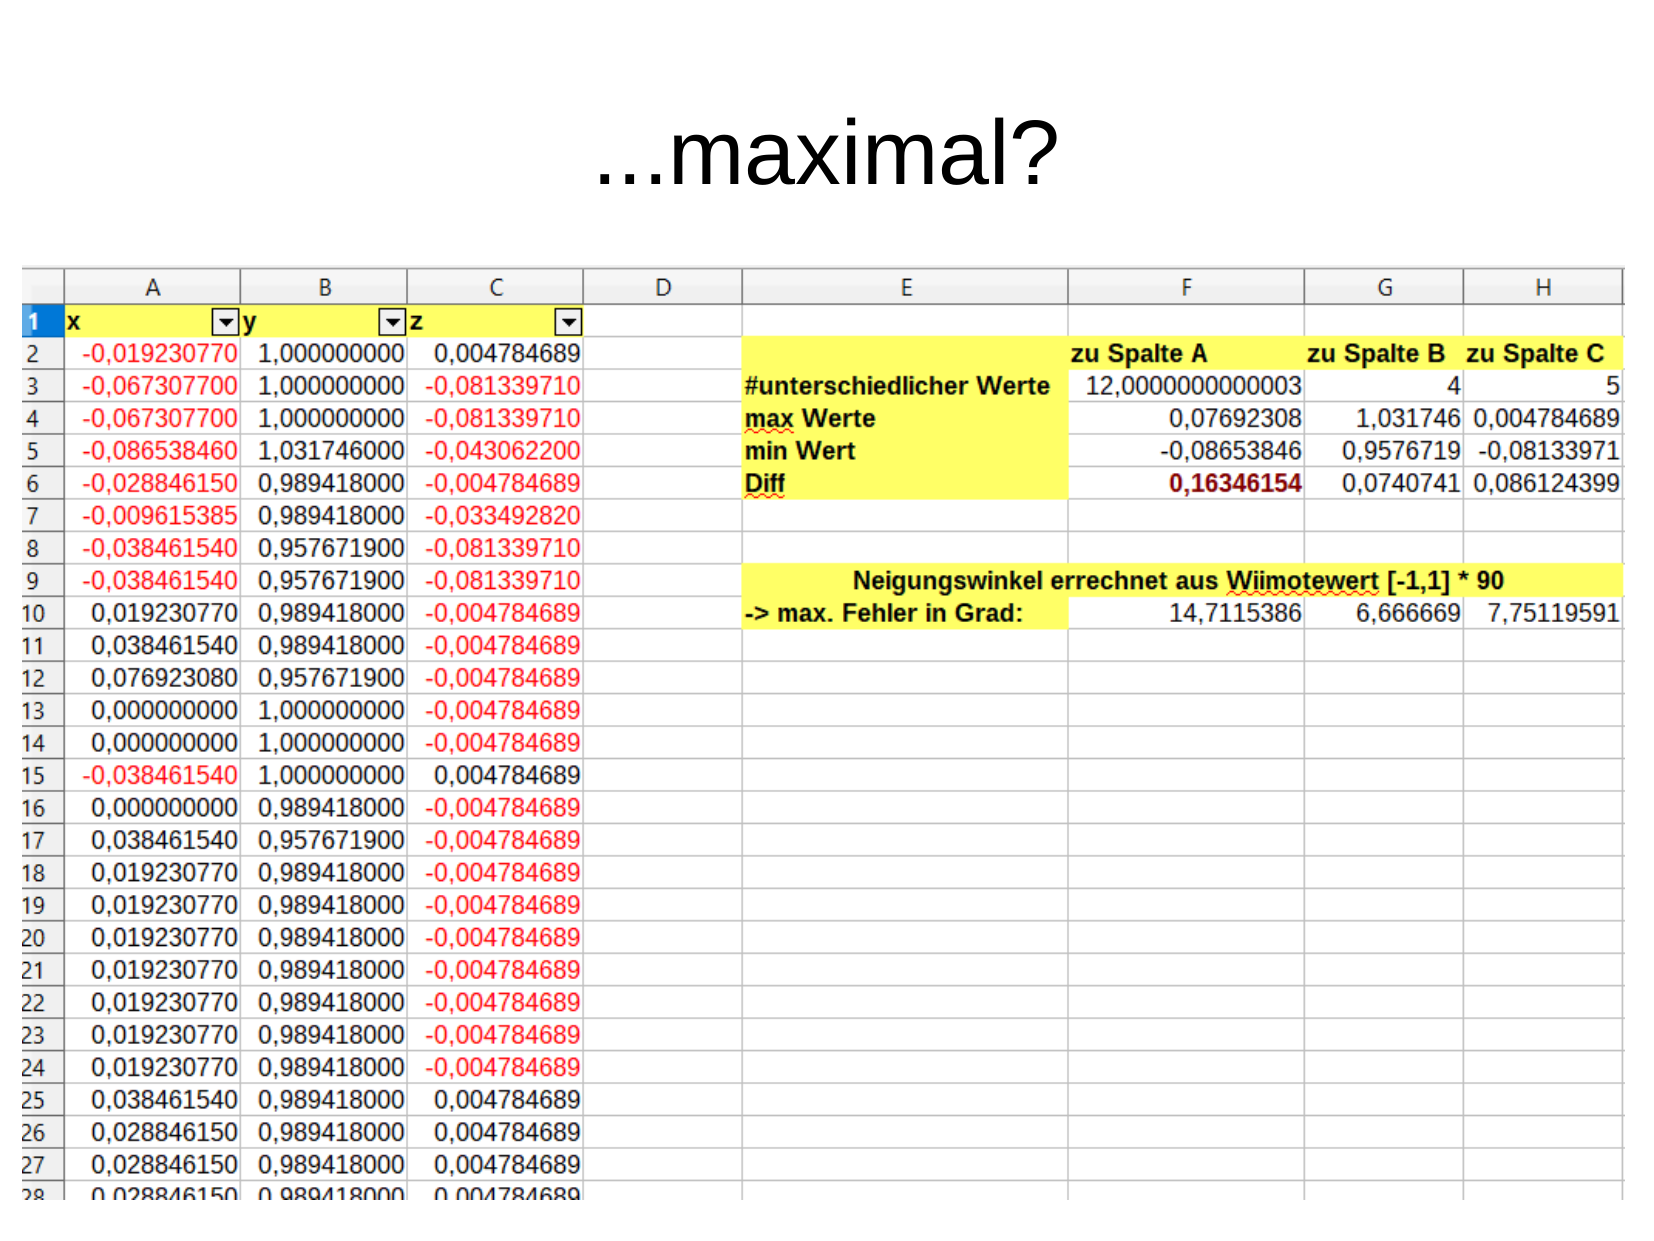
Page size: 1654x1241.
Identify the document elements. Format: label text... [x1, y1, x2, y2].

picture [22, 265, 1625, 1200]
title ...maximal? [82, 49, 1571, 257]
